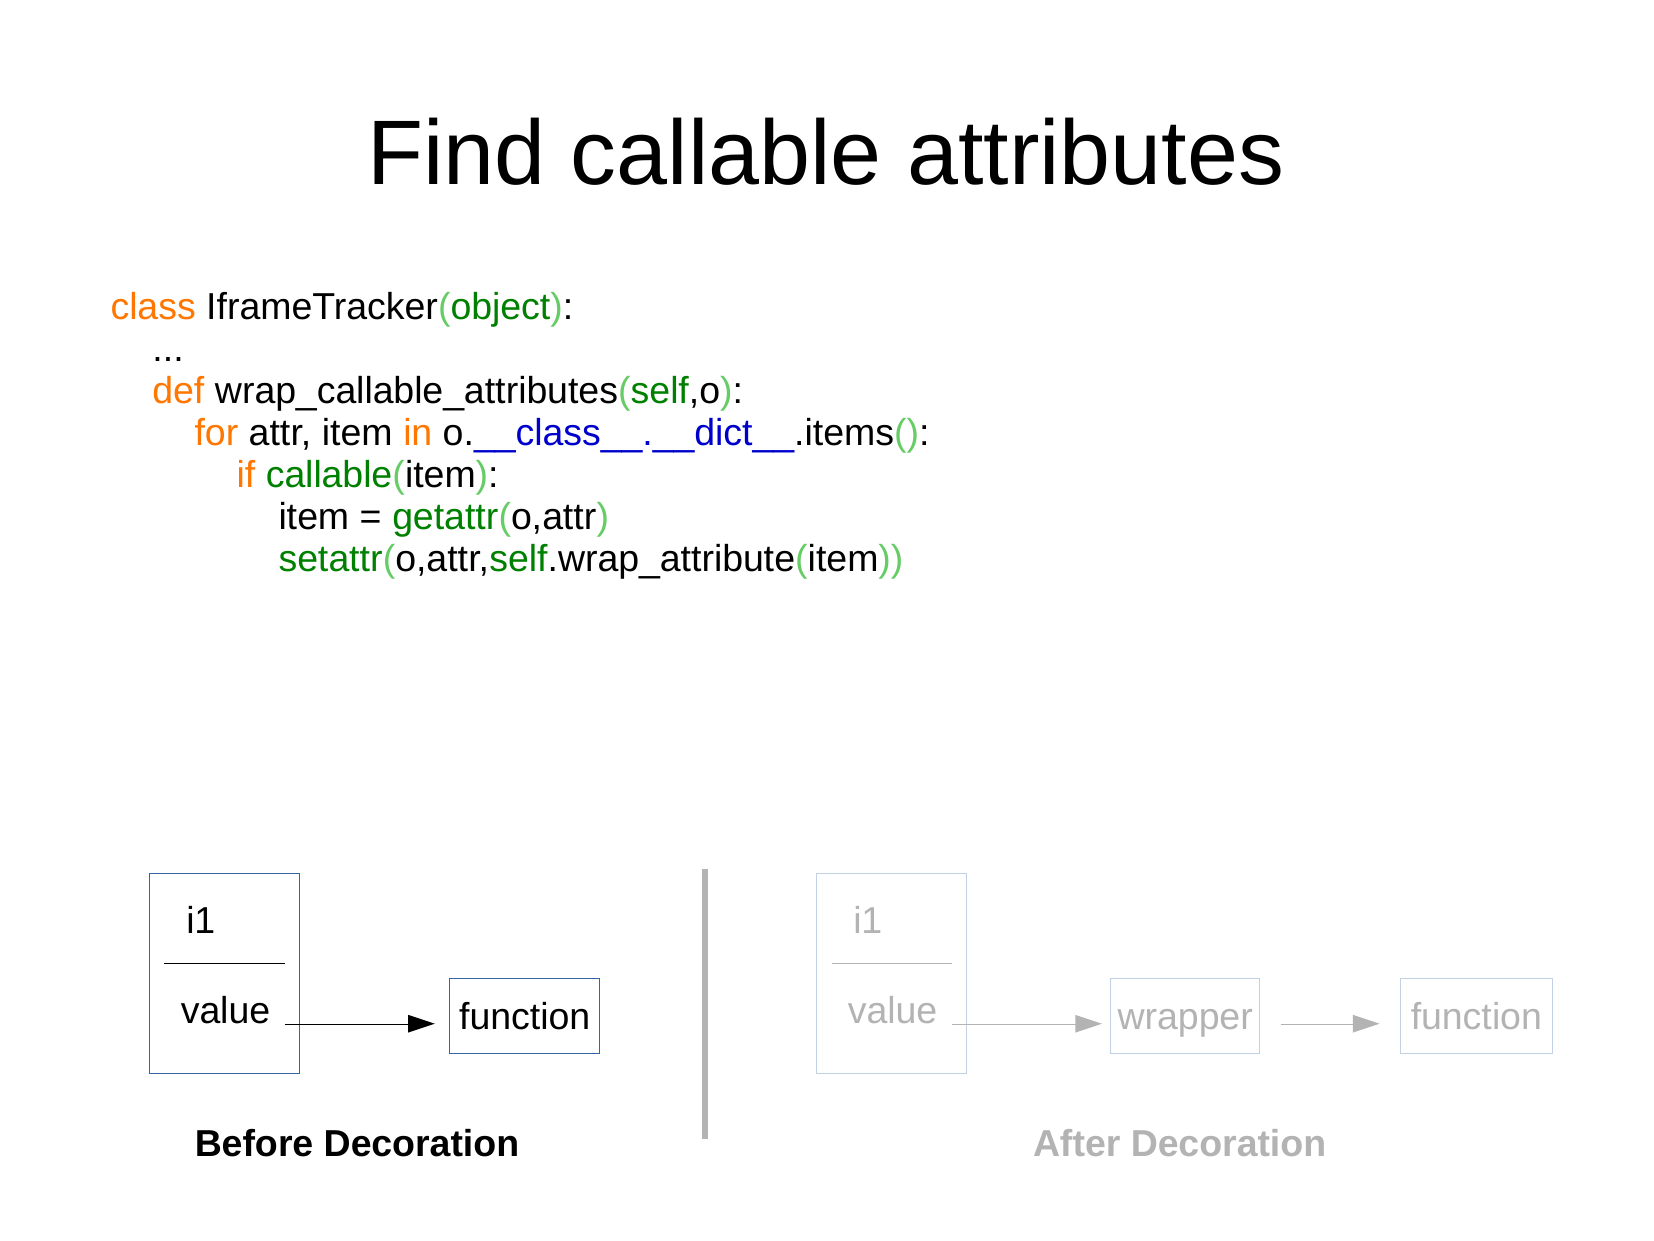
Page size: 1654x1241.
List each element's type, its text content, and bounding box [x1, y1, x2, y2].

text_box class IframeTracker(object): ... def wrap_callable_attributes(self,o): for attr, item in o.__class__.__dict__.items(): if callable(item): item = getattr(o,attr) setattr(o,attr,self.wrap_attribute(item)) [95, 278, 945, 798]
text_box [149, 873, 300, 1074]
text_box [674, 840, 1590, 1186]
title Find callable attributes [82, 49, 1571, 257]
text_box function [449, 978, 600, 1054]
text_box value [166, 981, 285, 1039]
text_box i1 [171, 891, 231, 949]
text_box Before Decoration [179, 1115, 535, 1173]
